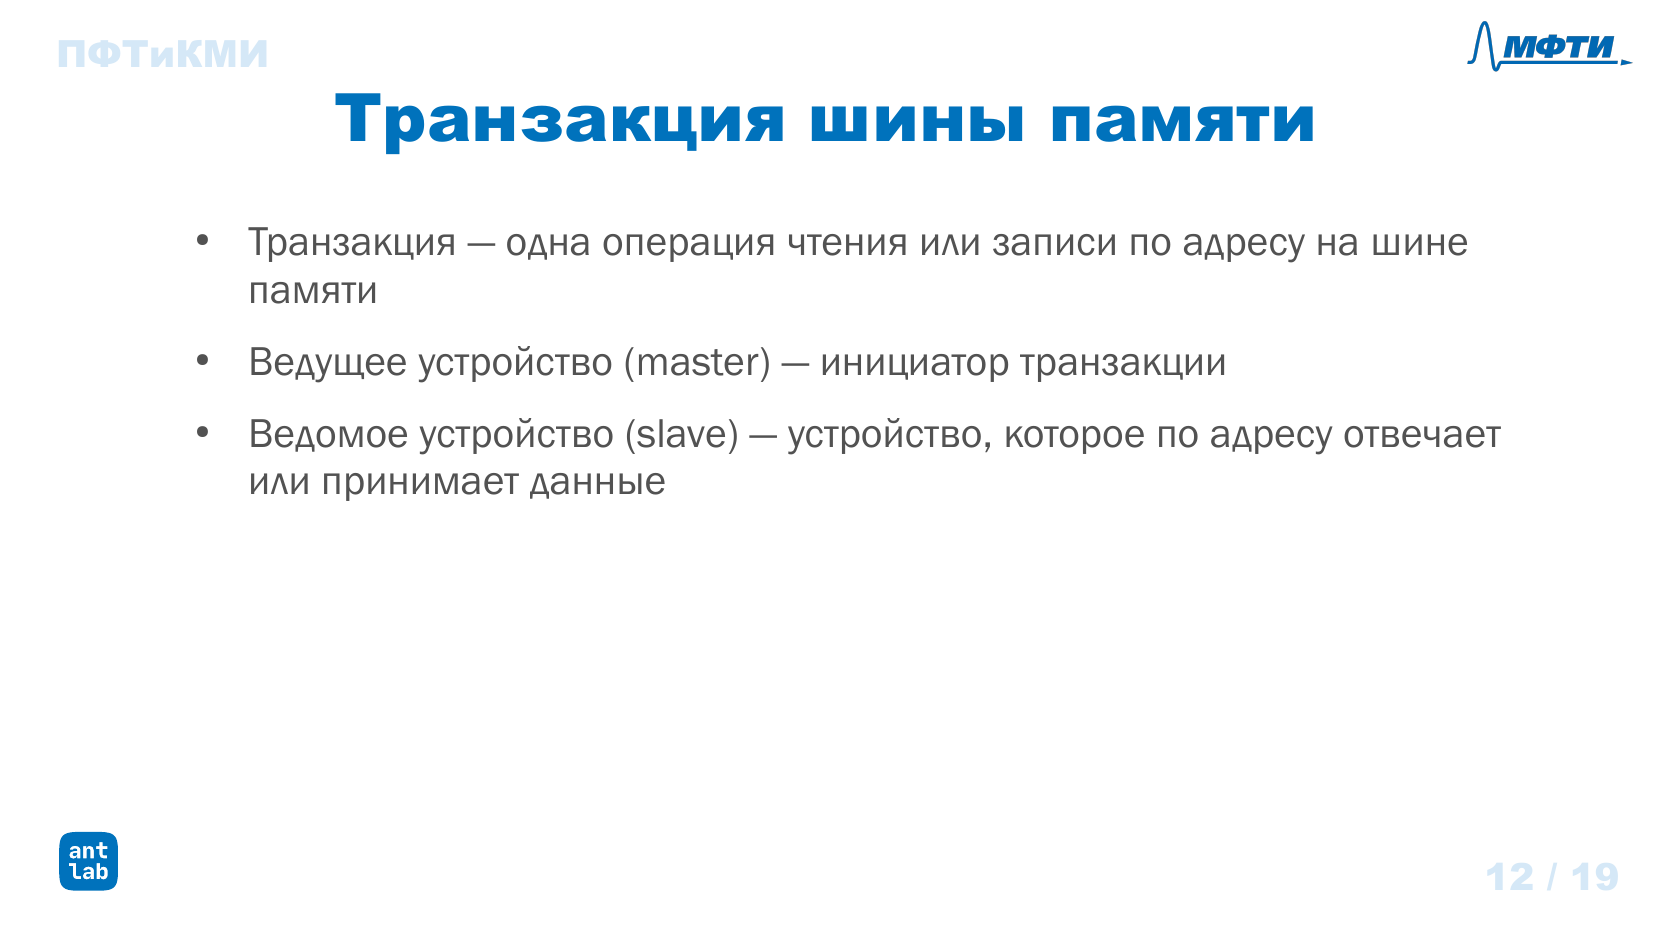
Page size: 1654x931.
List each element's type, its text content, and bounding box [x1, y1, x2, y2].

title Транзакция шины памяти [82, 20, 1571, 209]
picture [1446, 0, 1654, 93]
list Транзакция — одна операция чтения или записи по адресу на шине памяти Ведущее устройство (master) — инициатор транзакции Ведомое устройство (slave) — устройство, которое по адресу отвечает или принимает данные [177, 217, 1571, 857]
